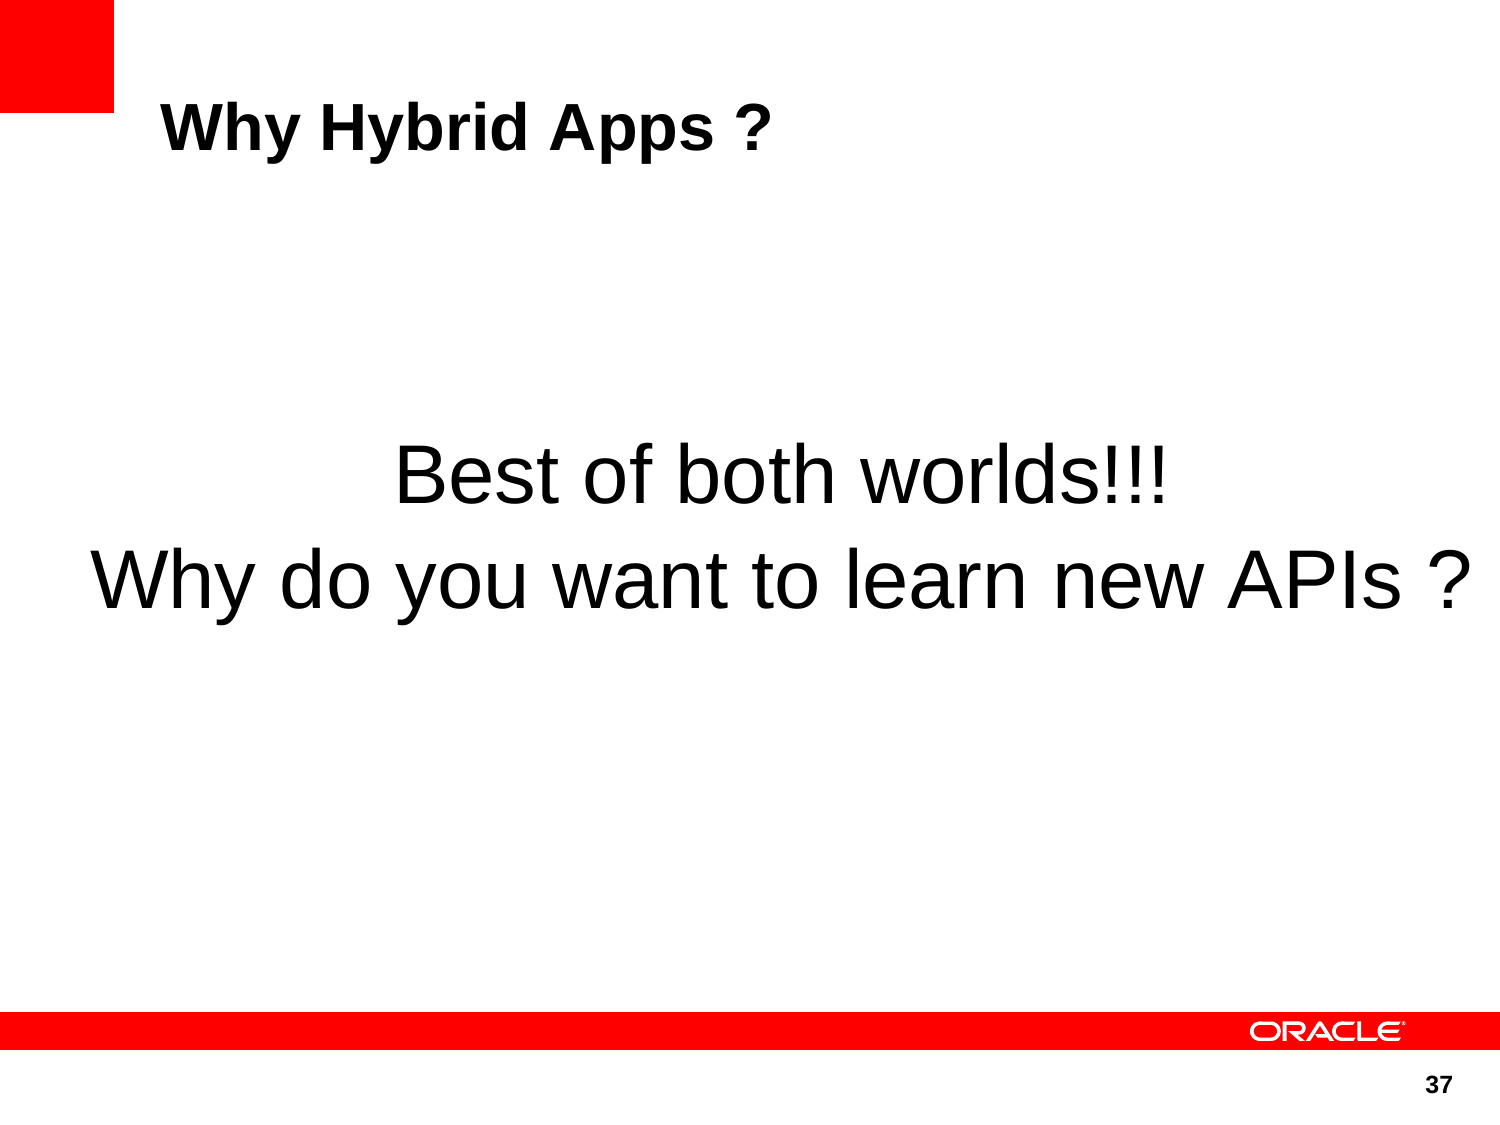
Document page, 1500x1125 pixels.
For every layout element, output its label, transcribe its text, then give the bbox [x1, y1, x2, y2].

picture [0, 1012, 1500, 1050]
picture [0, 0, 114, 113]
title Why Hybrid Apps ? [145, 42, 1390, 213]
list Best of both worlds!!! Why do you want to learn new APIs ? [64, 427, 1500, 667]
